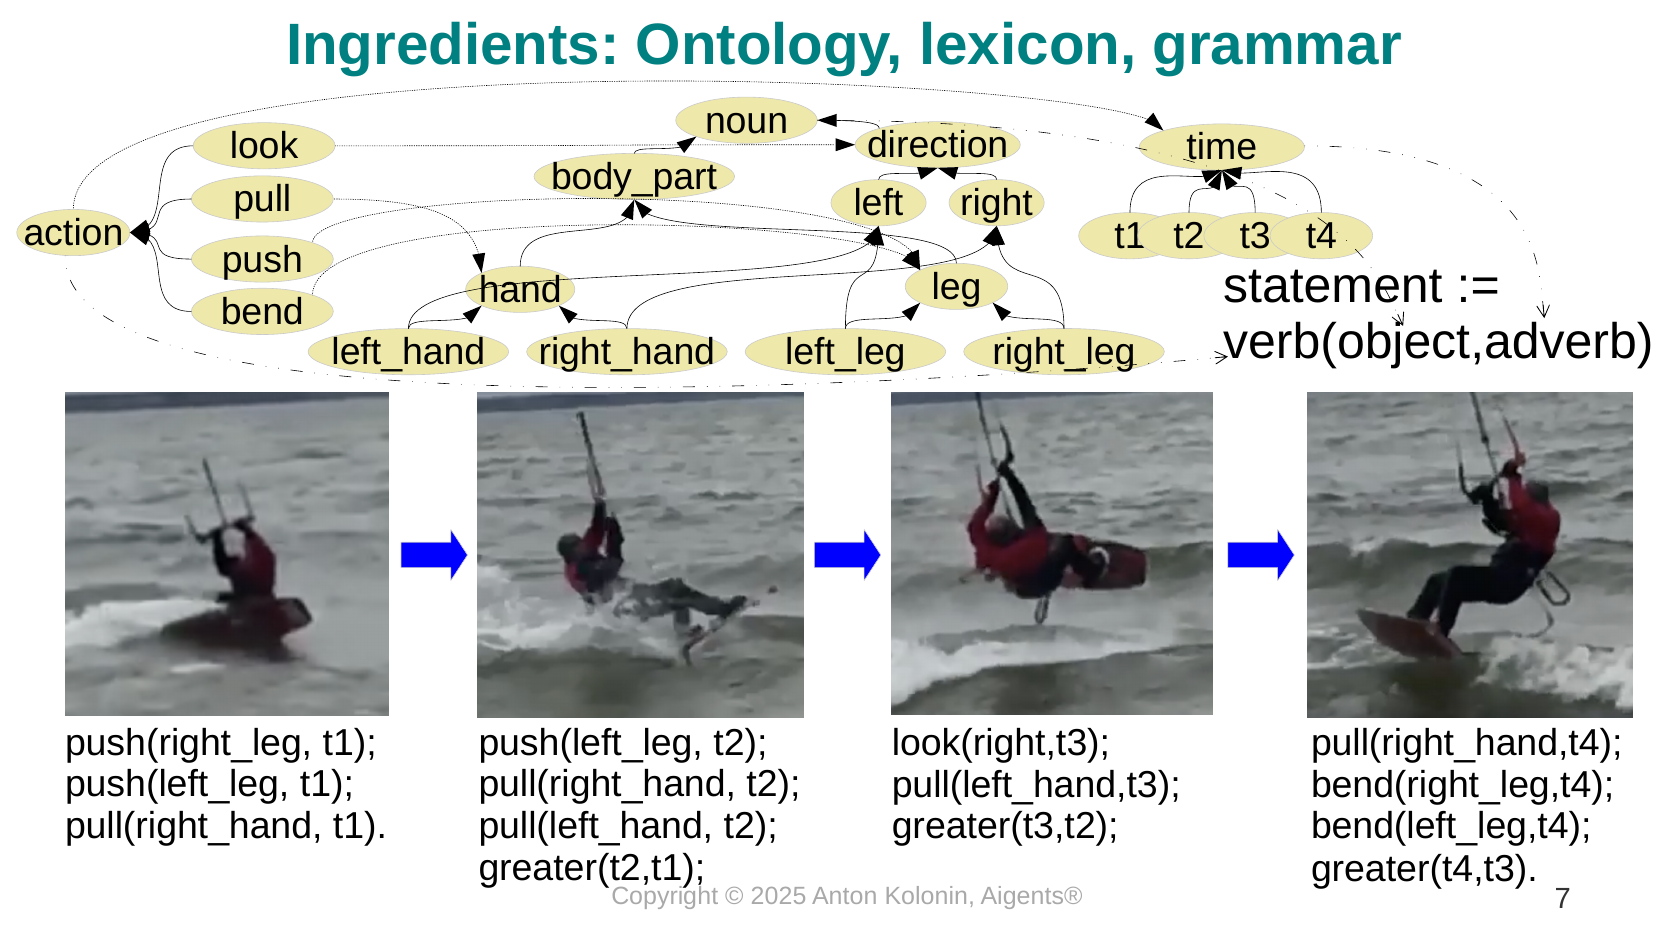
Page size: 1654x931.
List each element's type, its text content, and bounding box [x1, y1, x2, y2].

text_box left [830, 179, 927, 226]
text_box [401, 529, 468, 581]
picture [891, 392, 1213, 715]
picture [65, 392, 389, 713]
text_box action [16, 209, 130, 256]
text_box hand [466, 280, 575, 313]
text_box pull(right_hand,t4); bend(right_leg,t4); bend(left_leg,t4); greater(t4,t3). [1296, 713, 1649, 897]
text_box push [191, 235, 334, 283]
text_box pull [191, 175, 334, 223]
text_box leg [905, 263, 1008, 310]
text_box push(left_leg, t2); pull(right_hand, t2); pull(left_hand, t2); greater(t2,t1); [463, 713, 817, 897]
picture [1307, 392, 1633, 713]
text_box direction [855, 121, 1021, 168]
text_box noun [675, 97, 818, 144]
text_box statement := verb(object,adverb) [1208, 250, 1654, 377]
text_box look(right,t3); pull(left_hand,t3); greater(t3,t2); [877, 713, 1197, 855]
text_box hand [504, 292, 514, 300]
text_box look [193, 122, 335, 169]
text_box left_leg [889, 346, 899, 362]
text_box right_leg [963, 328, 1165, 375]
text_box t1 [1078, 212, 1159, 259]
text_box [1227, 529, 1295, 581]
text_box Ingredients: Ontology, lexicon, grammar [0, 0, 1654, 86]
text_box bend [191, 288, 334, 335]
text_box left_leg [745, 328, 946, 375]
text_box push(right_leg, t1); push(left_leg, t1); pull(right_hand, t1). [50, 713, 403, 855]
picture [477, 392, 804, 713]
text_box right [949, 179, 1045, 226]
text_box t2 [1137, 212, 1222, 259]
text_box [814, 529, 881, 581]
text_box t4 [1270, 212, 1373, 250]
text_box body_part [533, 153, 735, 200]
text_box left_hand [308, 328, 509, 375]
text_box t3 [1203, 212, 1288, 250]
text_box time [1139, 123, 1305, 170]
text_box hand [465, 266, 568, 291]
text_box push [227, 254, 237, 270]
text_box right_hand [526, 328, 728, 375]
text_box hand [545, 284, 555, 300]
